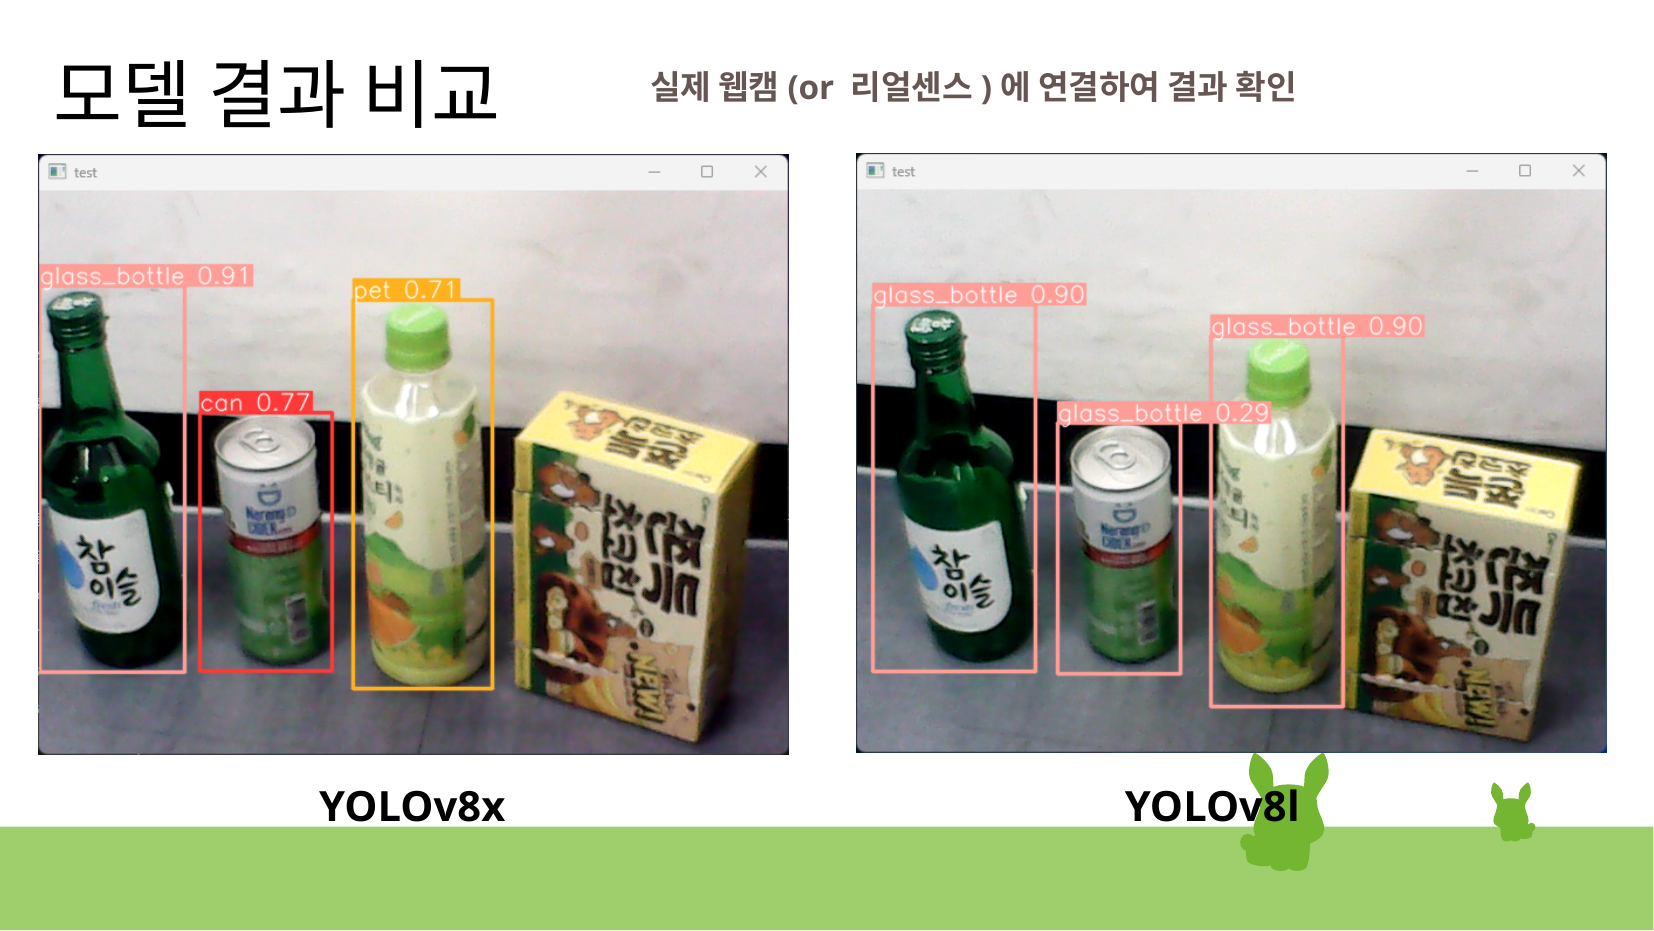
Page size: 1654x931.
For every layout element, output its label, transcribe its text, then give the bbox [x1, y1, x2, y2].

text_box YOLOv8l [1109, 772, 1353, 838]
picture [38, 154, 789, 755]
text_box YOLOv8x [304, 772, 523, 838]
text_box 모델 결과 비교 [38, 42, 586, 154]
picture [856, 153, 1607, 754]
text_box 실제 웹캠(or 리얼센스)에 연결하여 결과 확인 [597, 66, 1350, 106]
